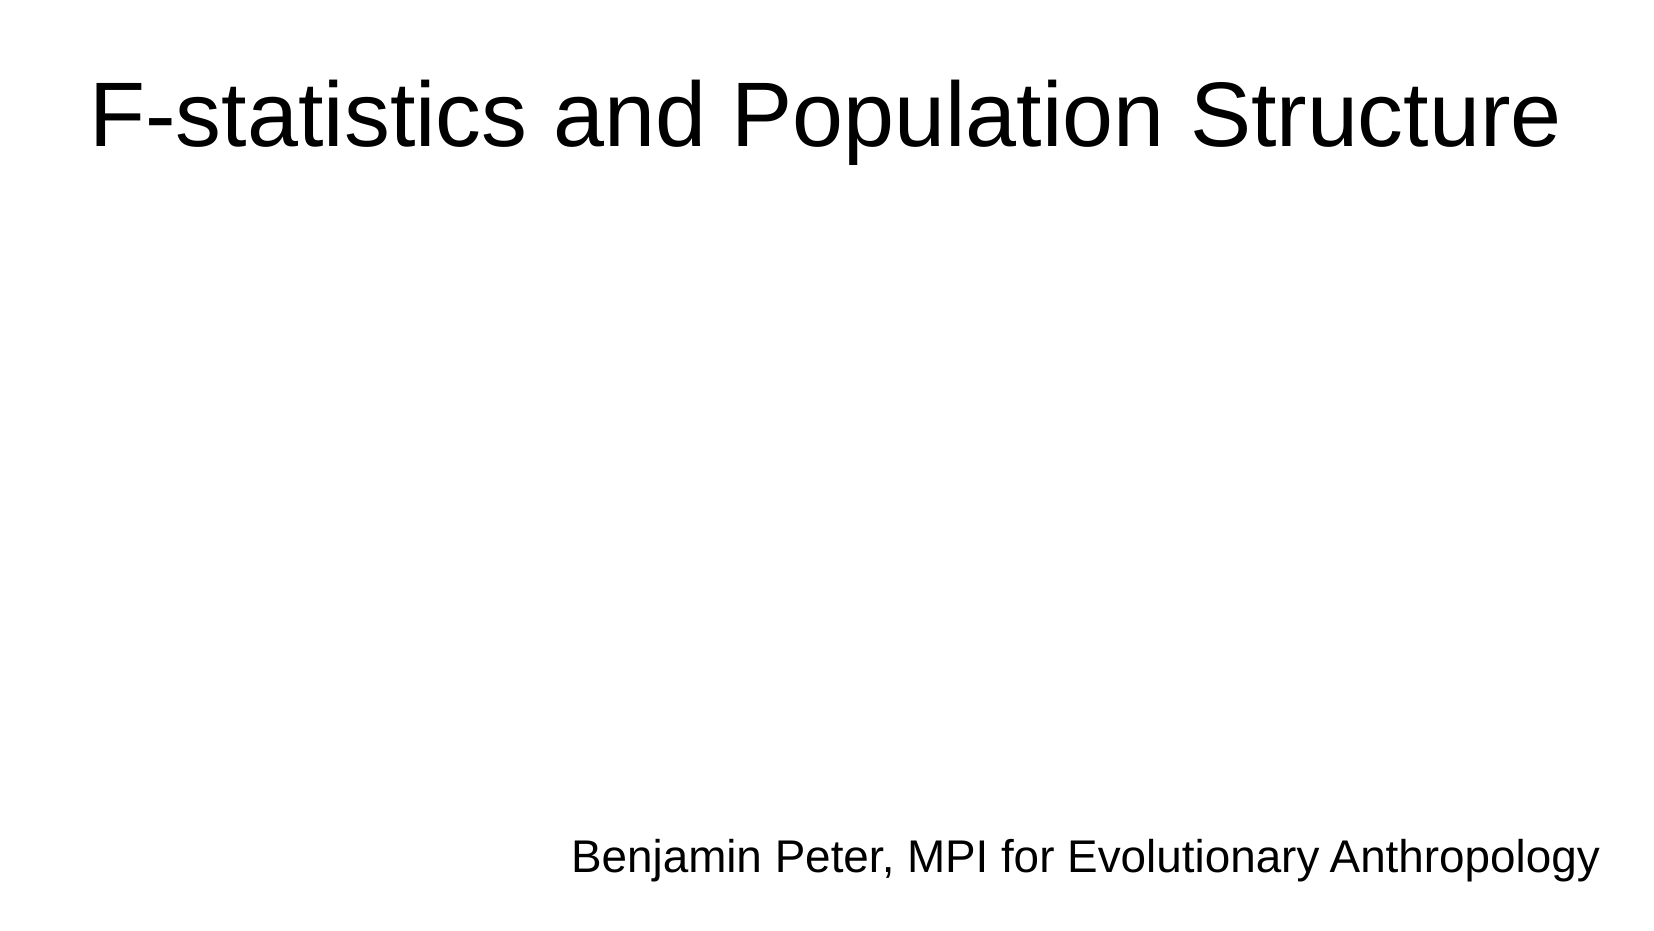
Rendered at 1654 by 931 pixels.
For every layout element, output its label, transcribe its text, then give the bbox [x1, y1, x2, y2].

subtitle Benjamin Peter, MPI for Evolutionary Anthropology [341, 797, 1654, 916]
title F-statistics and Population Structure [82, 37, 1571, 193]
